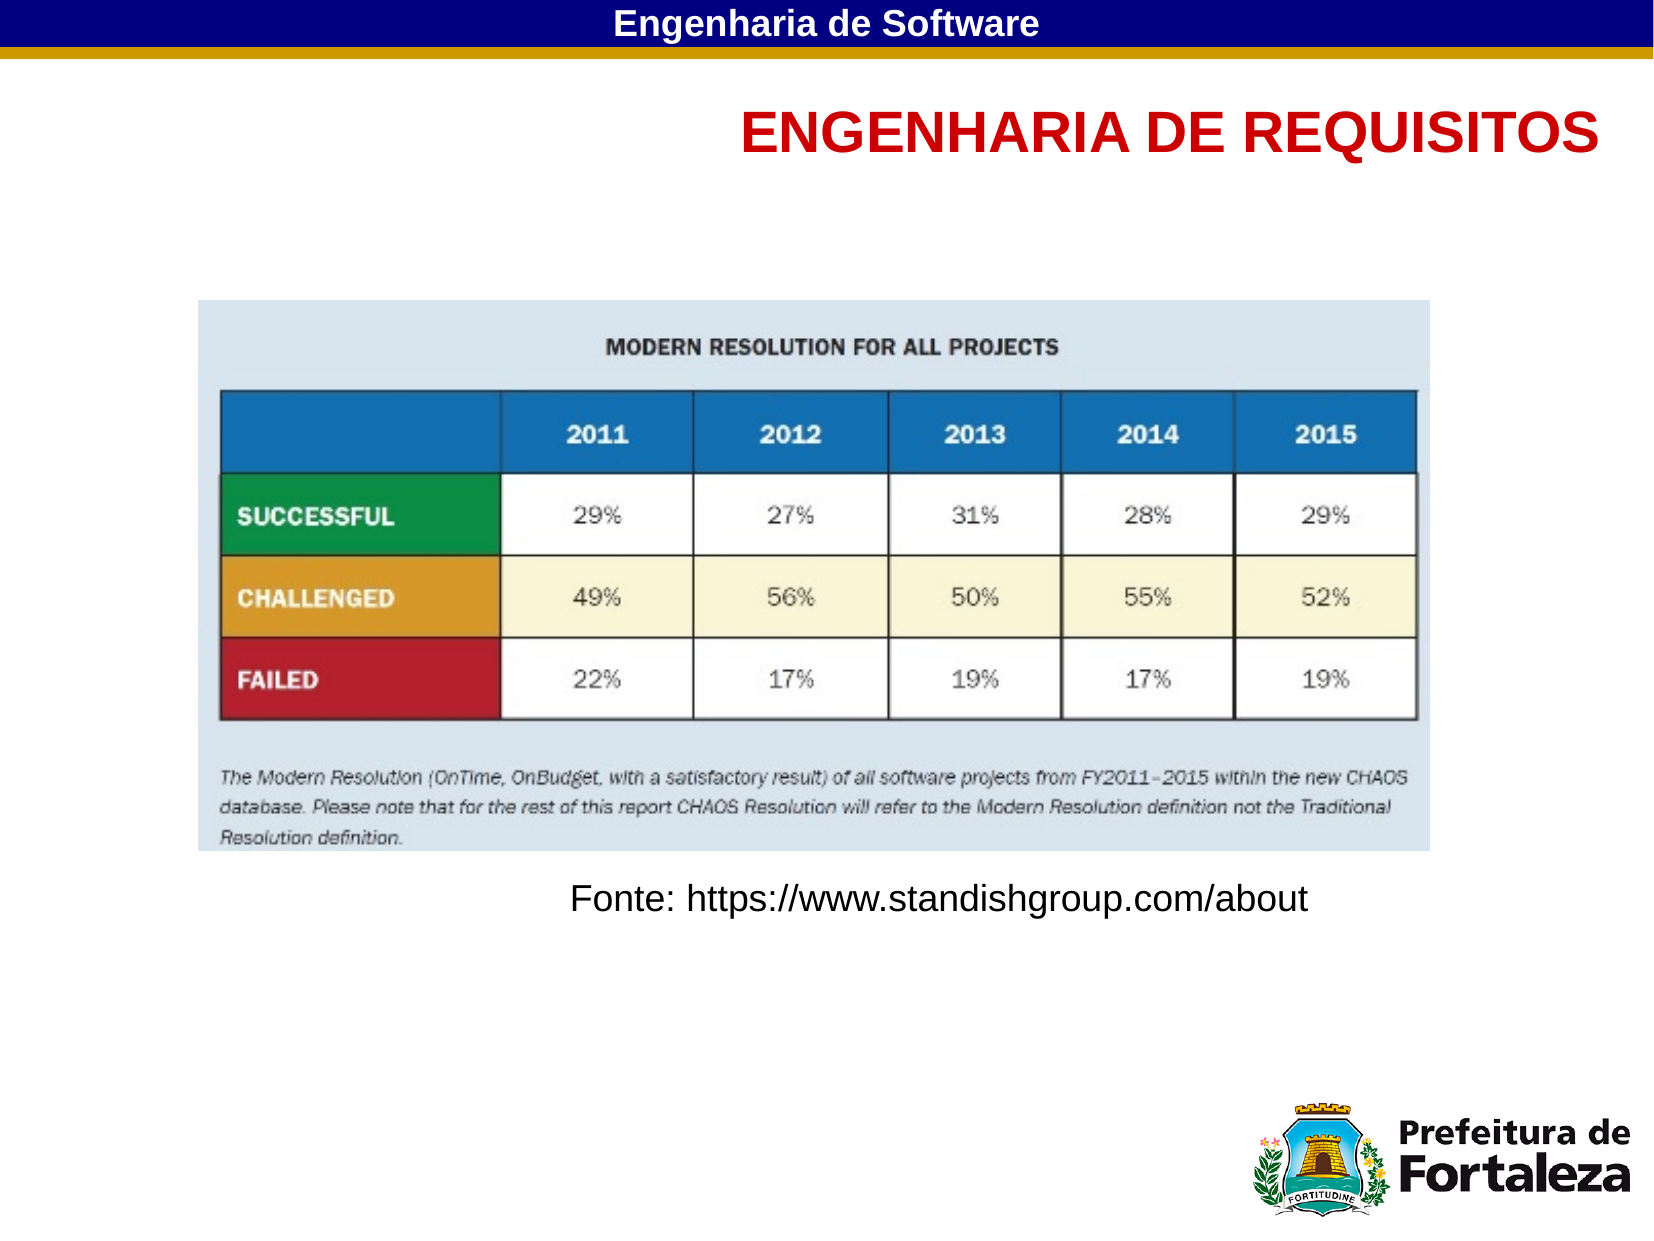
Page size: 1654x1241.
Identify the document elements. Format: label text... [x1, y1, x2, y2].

text_box Engenharia de Software [0, 0, 1654, 47]
picture [198, 300, 1430, 851]
text_box ENGENHARIA DE REQUISITOS [725, 92, 1654, 173]
text_box [0, 47, 1654, 60]
text_box Fonte: https://www.standishgroup.com/about [555, 869, 1371, 969]
picture [1252, 1103, 1630, 1217]
